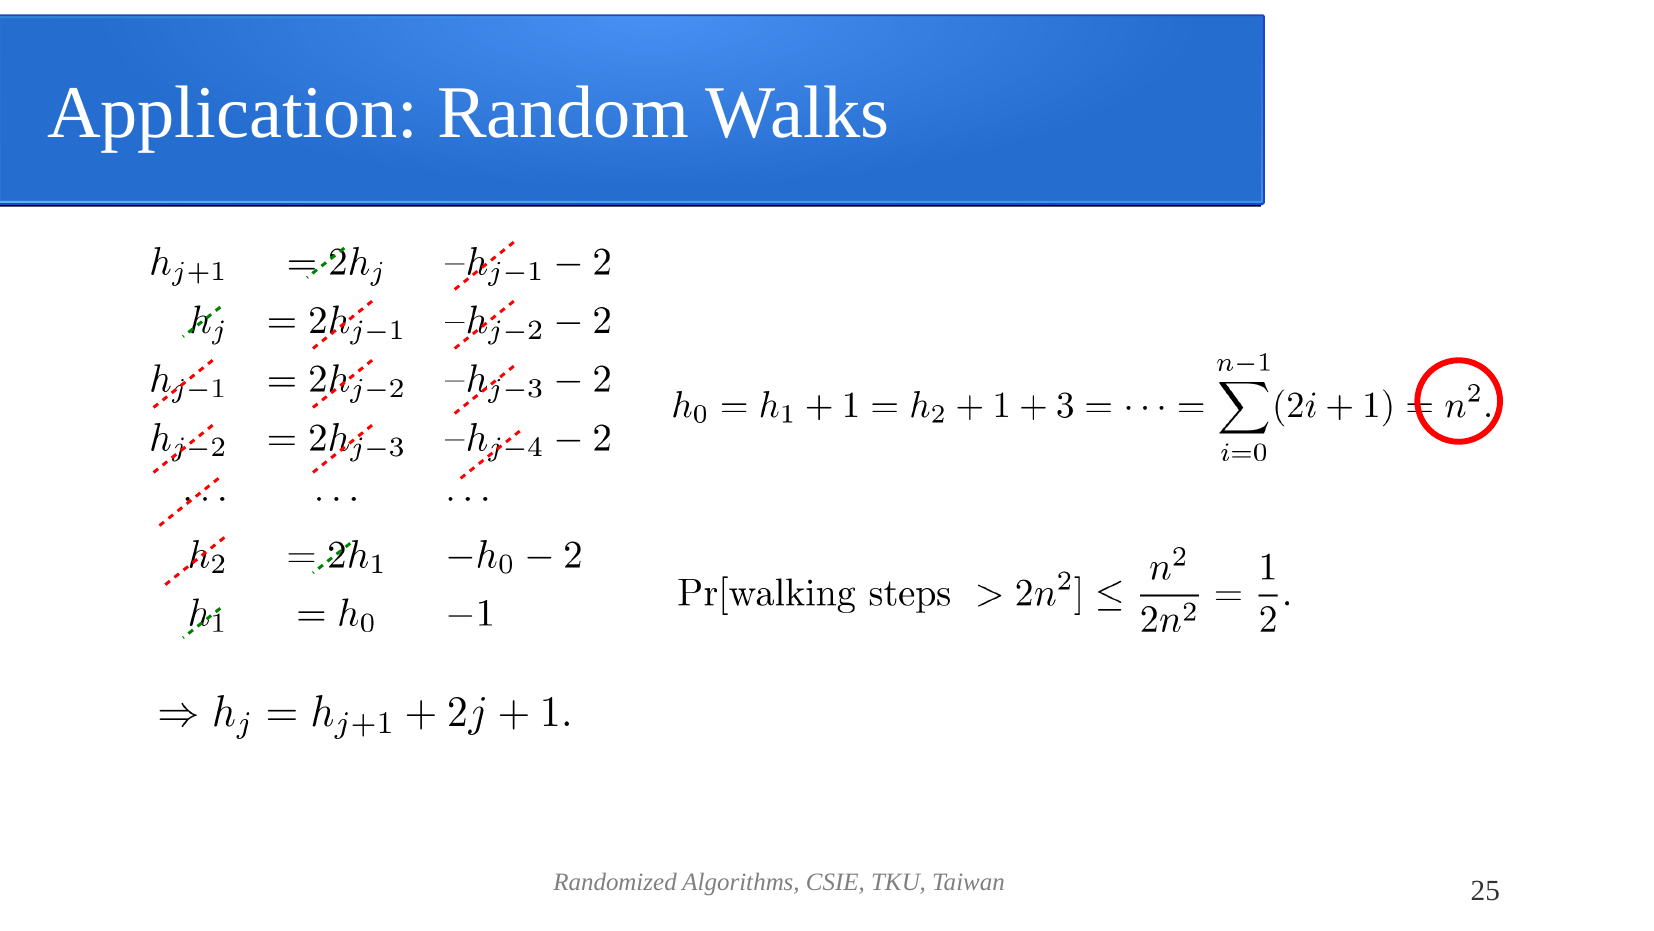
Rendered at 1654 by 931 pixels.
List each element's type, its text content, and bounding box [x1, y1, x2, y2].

picture [1421, 364, 1490, 438]
picture [151, 247, 610, 632]
picture [678, 547, 1289, 632]
picture [159, 695, 569, 739]
picture [673, 353, 1490, 461]
title Application: Random Walks [47, 35, 1199, 189]
